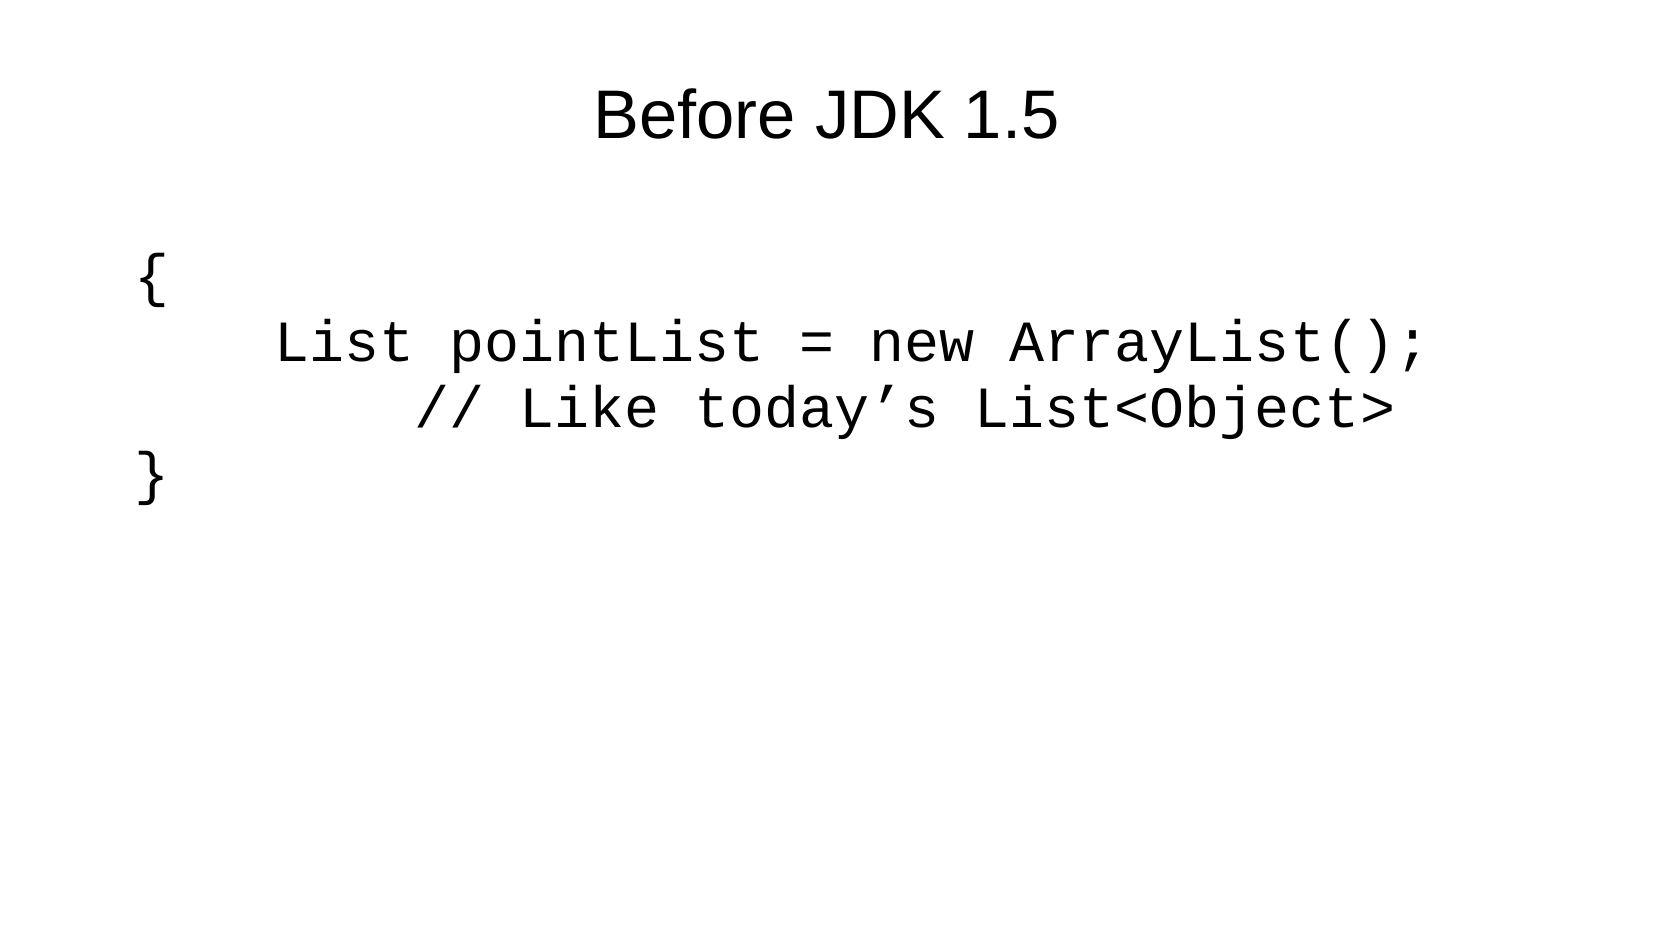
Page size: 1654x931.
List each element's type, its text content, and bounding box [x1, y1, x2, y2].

title Before JDK 1.5 [82, 37, 1571, 193]
text_box { List pointList = new ArrayList(); // Like today’s List<Object> } [105, 224, 1460, 534]
